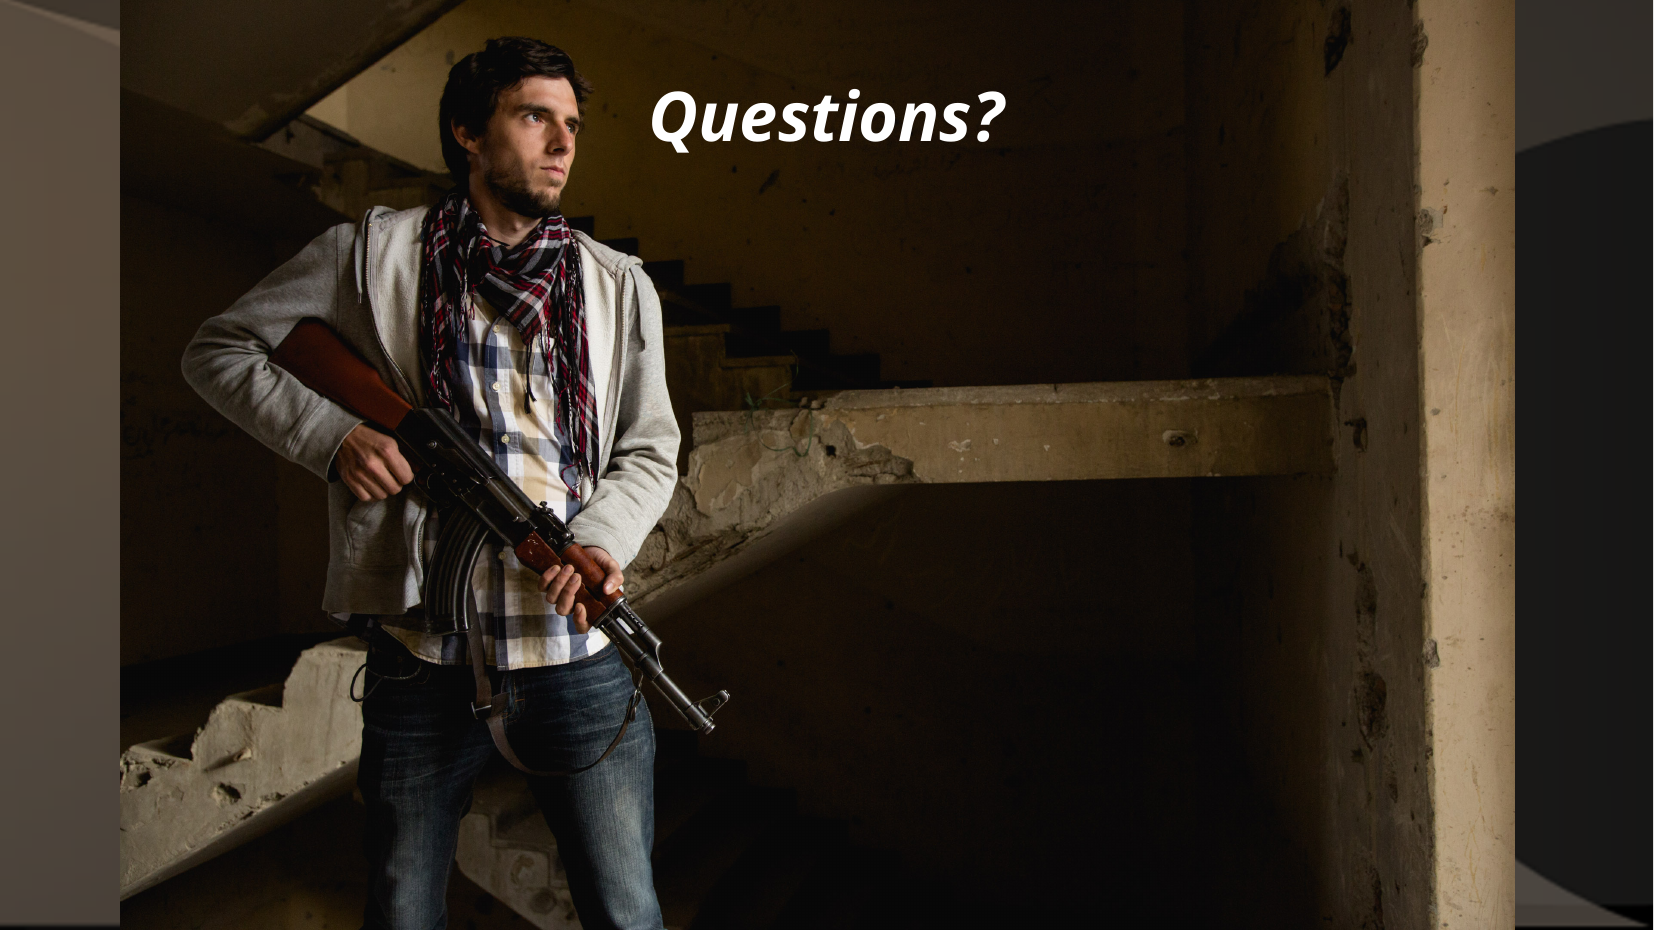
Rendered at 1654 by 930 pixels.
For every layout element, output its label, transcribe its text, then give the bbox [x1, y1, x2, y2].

picture [0, 0, 1654, 930]
list No seriously. I'm a pacifist :-) [57, 217, 1306, 930]
title Questions? [82, 36, 1571, 193]
